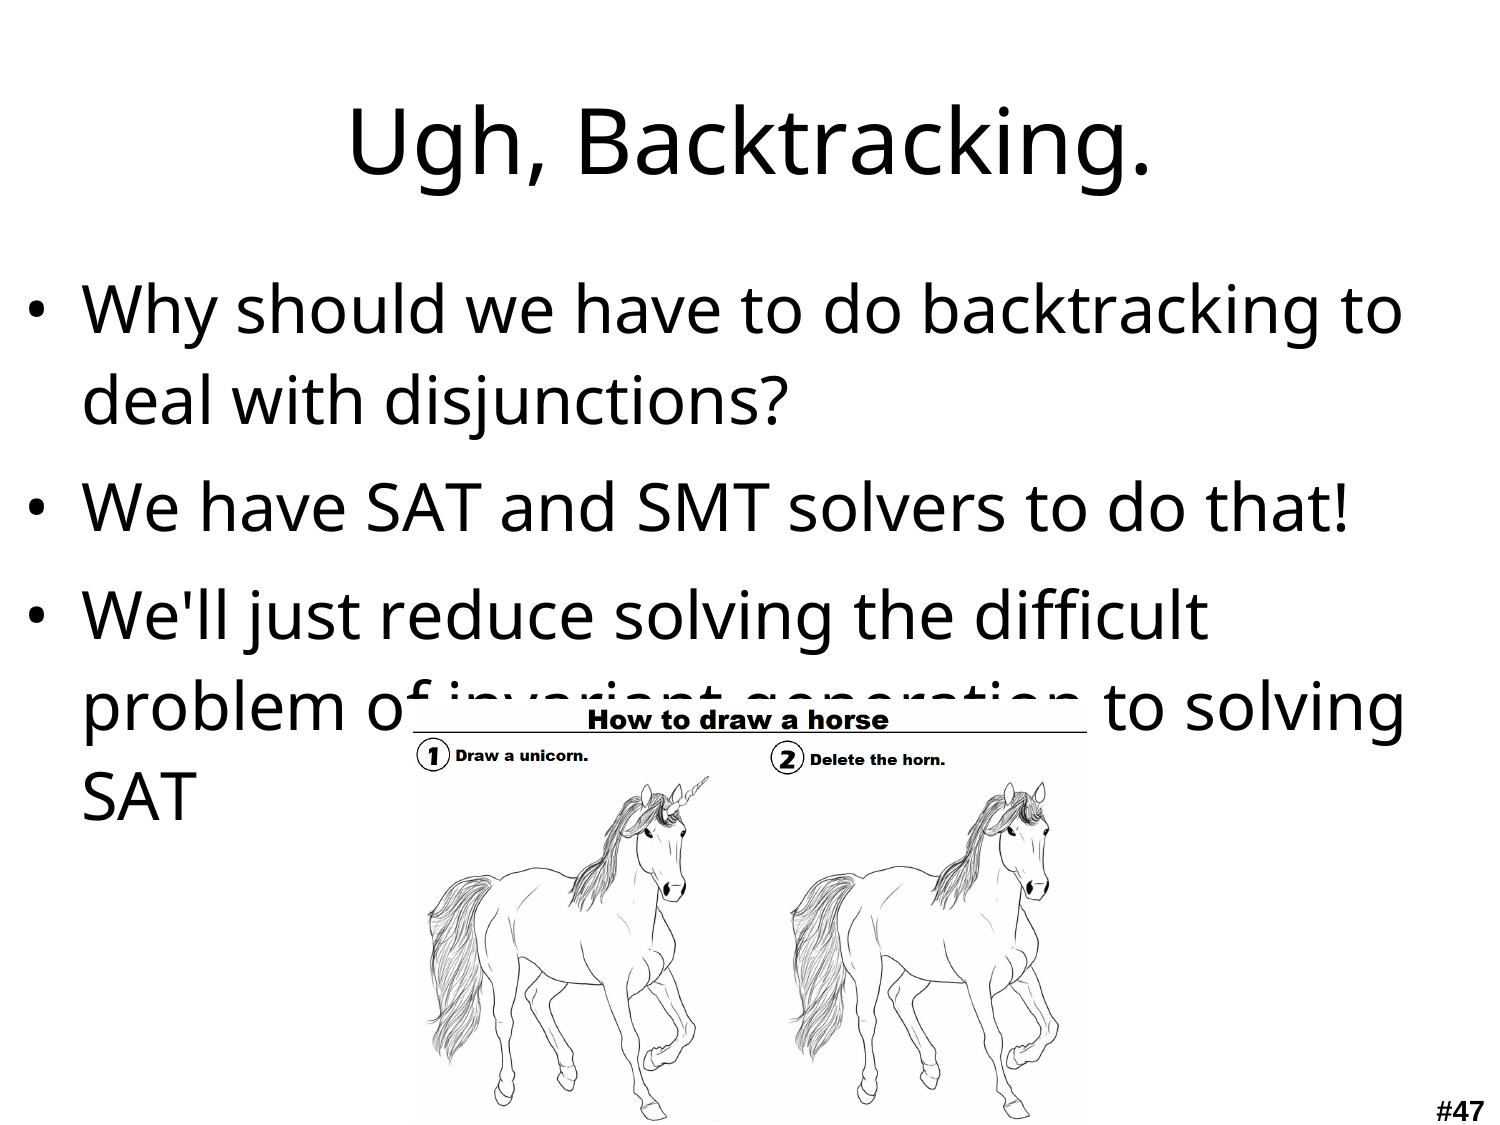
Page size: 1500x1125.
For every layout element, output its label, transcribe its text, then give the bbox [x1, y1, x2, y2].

list Why should we have to do backtracking to deal with disjunctions? We have SAT and SMT solvers to do that! We'll just reduce solving the difficult problem of invariant generation to solving SAT [24, 262, 1476, 1101]
title Ugh, Backtracking. [24, 45, 1476, 233]
picture [412, 699, 1087, 1125]
